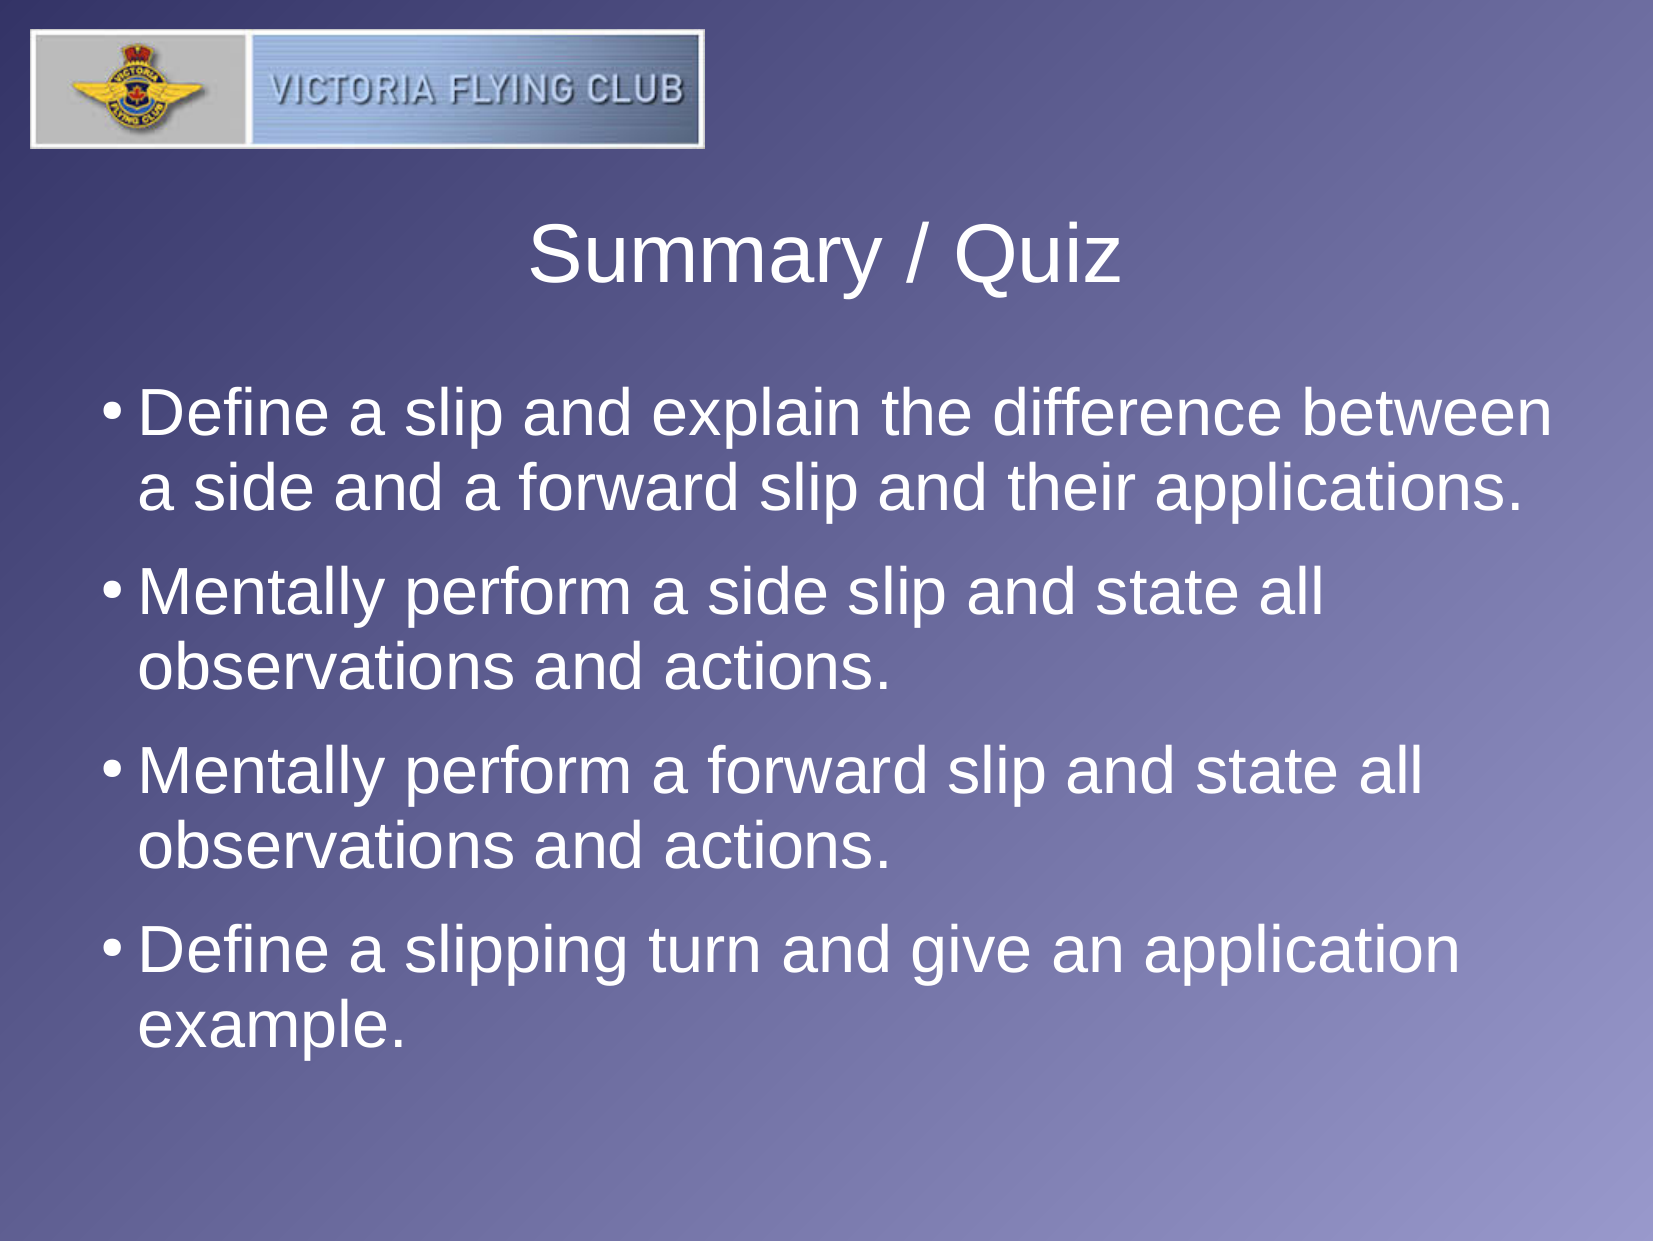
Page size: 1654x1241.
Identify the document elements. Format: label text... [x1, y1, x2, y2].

title Summary / Quiz [82, 150, 1571, 358]
picture [30, 29, 705, 149]
list Define a slip and explain the difference between a side and a forward slip and their applications. Mentally perform a side slip and state all observations and actions. Mentally perform a forward slip and state all observations and actions. Define a slipping turn and give an application example. [82, 375, 1571, 1095]
